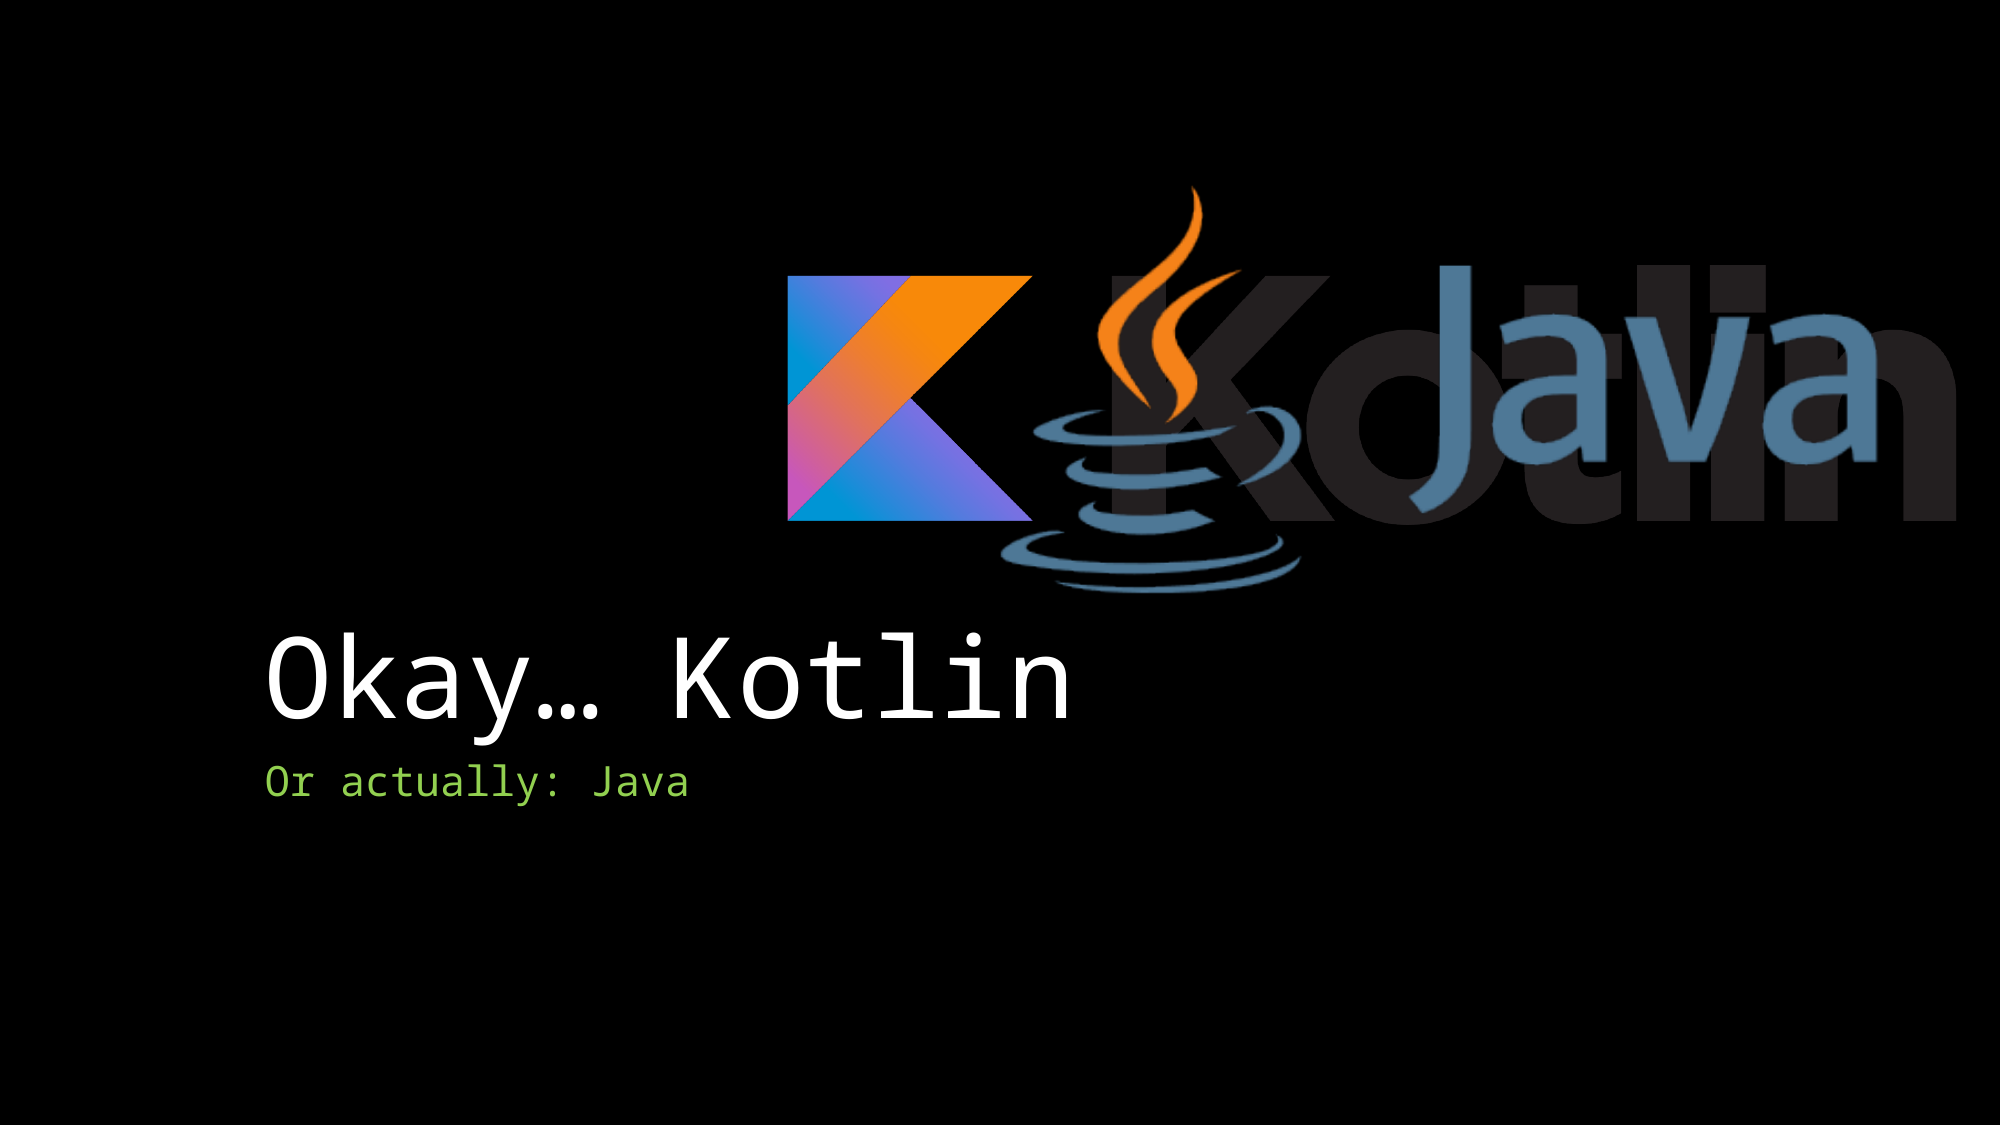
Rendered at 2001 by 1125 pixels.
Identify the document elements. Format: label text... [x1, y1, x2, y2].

picture [787, 124, 2000, 656]
title Okay… Kotlin [249, 299, 1750, 750]
list Or actually: Java [249, 752, 1750, 1000]
